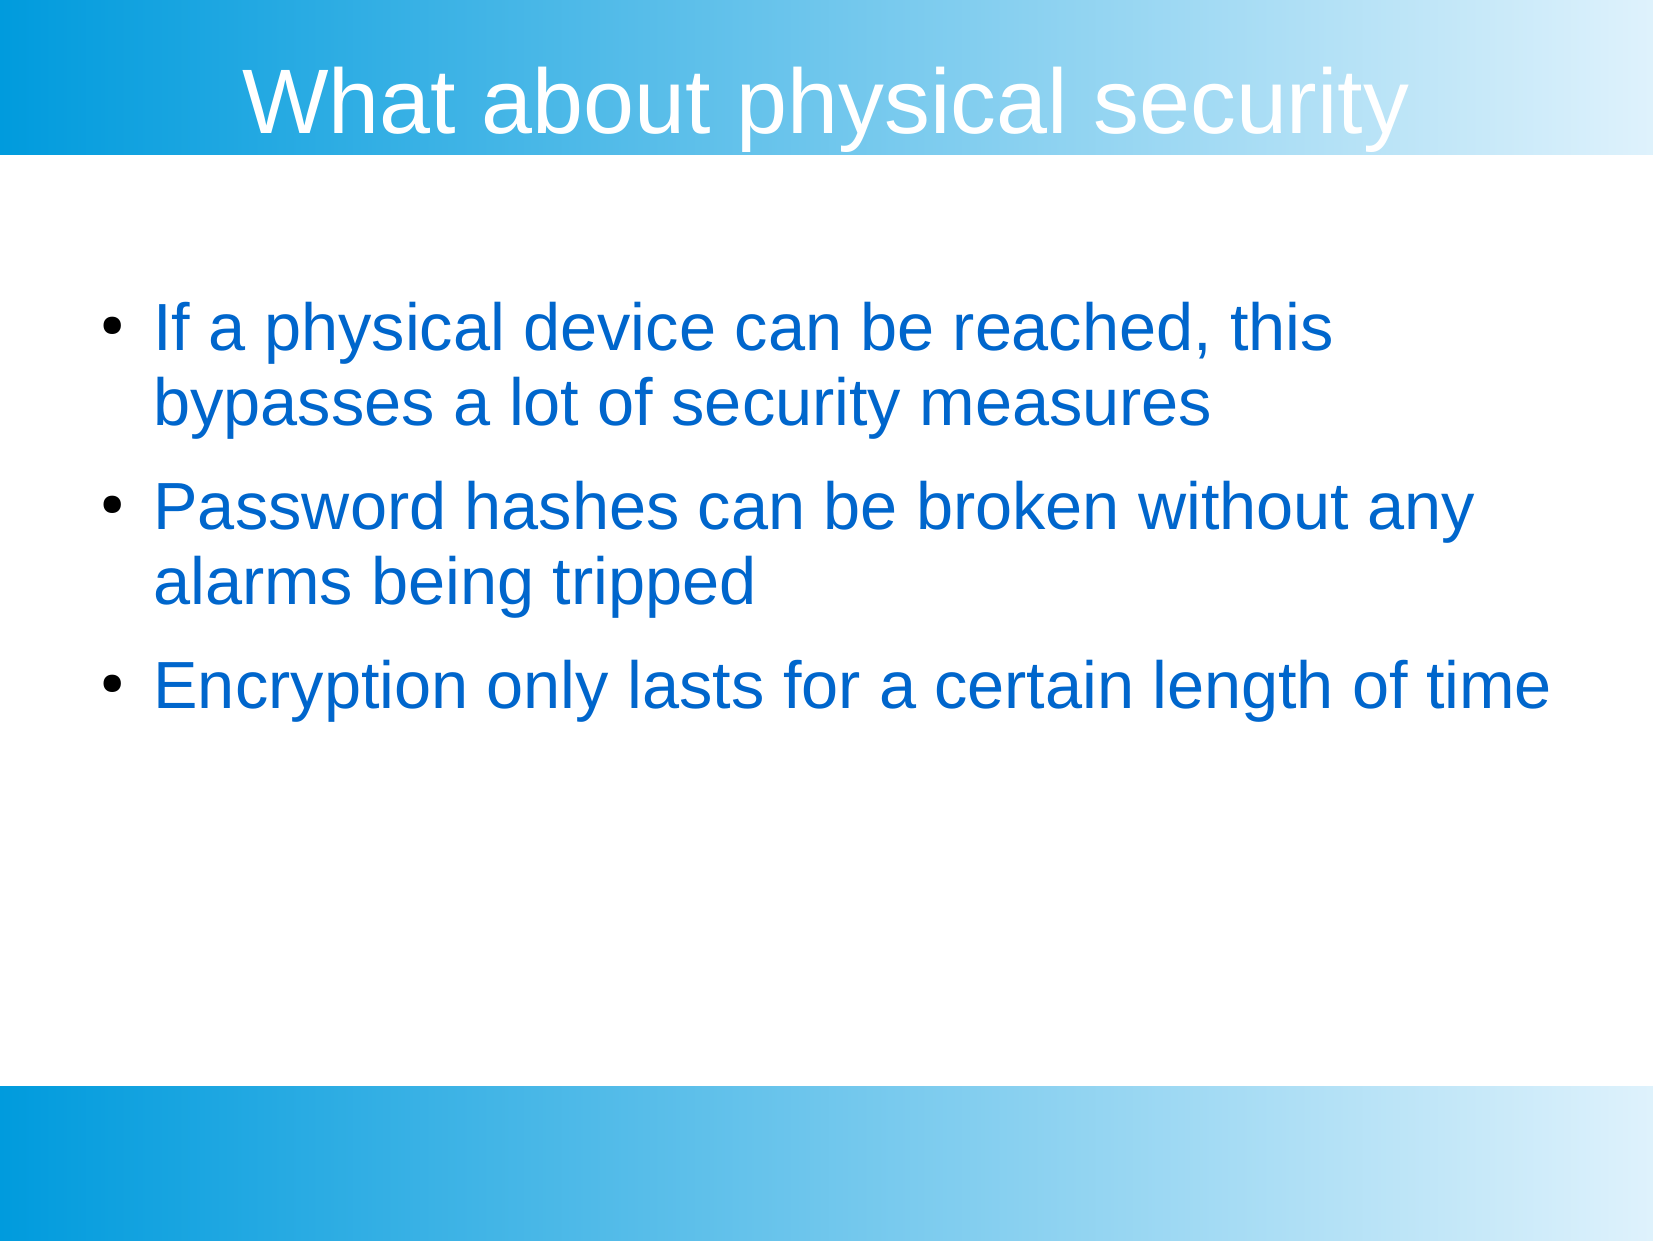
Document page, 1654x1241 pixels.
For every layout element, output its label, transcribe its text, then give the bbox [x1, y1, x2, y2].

title What about physical security [82, 49, 1571, 155]
list If a physical device can be reached, this bypasses a lot of security measures Password hashes can be broken without any alarms being tripped Encryption only lasts for a certain length of time [82, 290, 1571, 1010]
